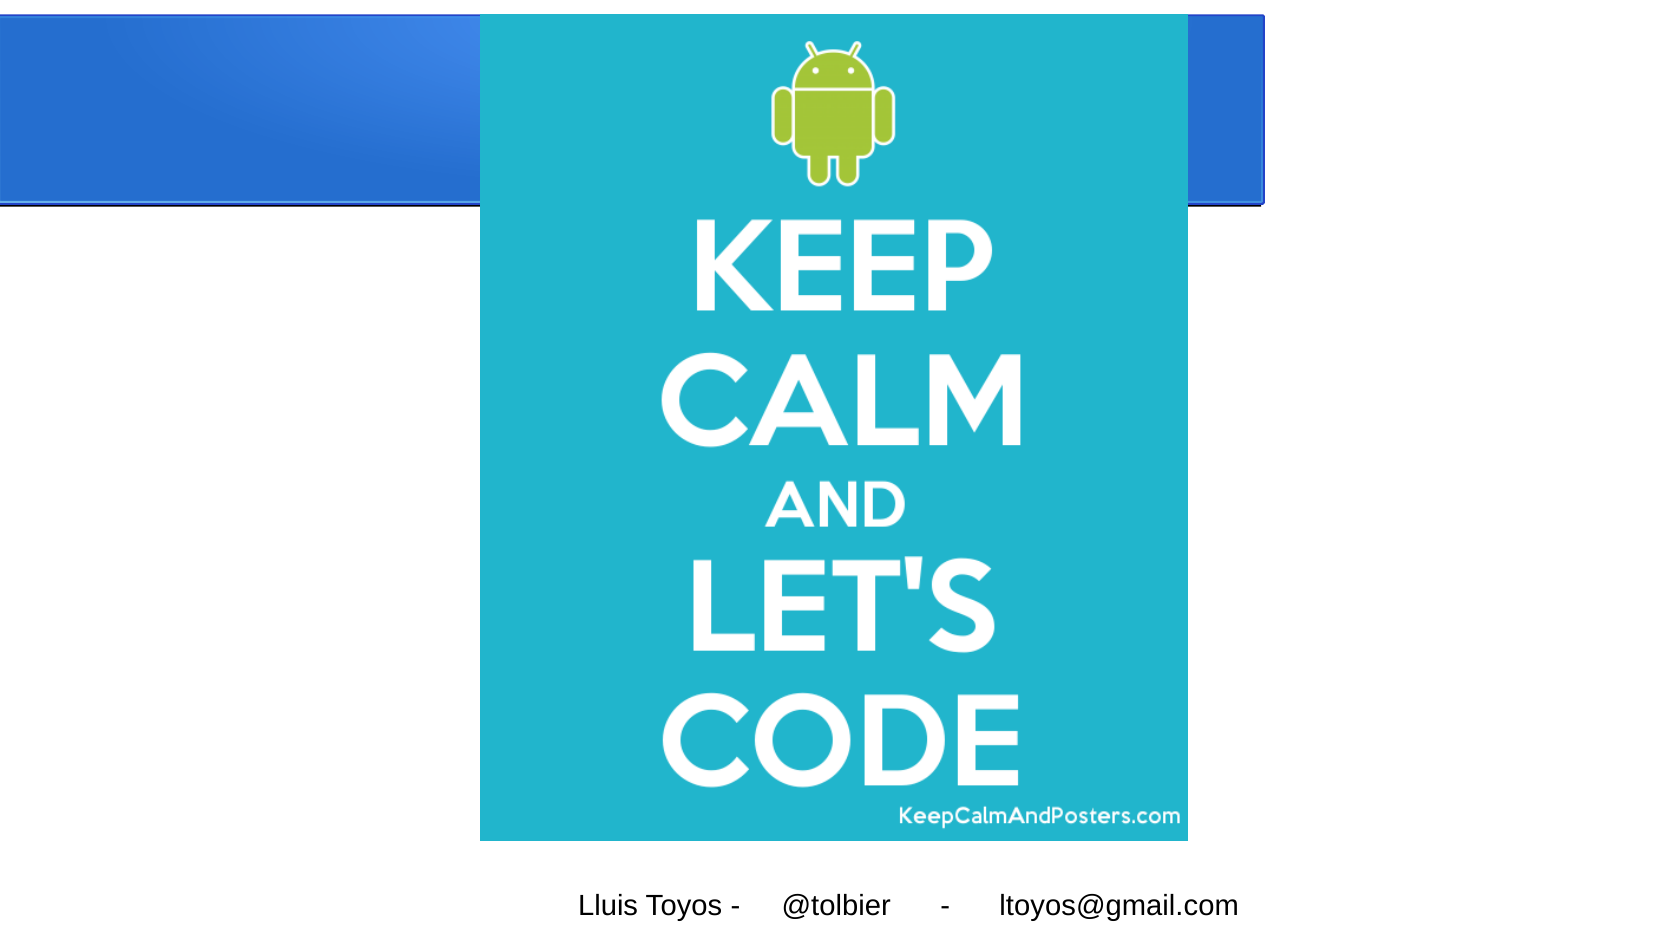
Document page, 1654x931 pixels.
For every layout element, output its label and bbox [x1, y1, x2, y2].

picture [480, 14, 1188, 841]
